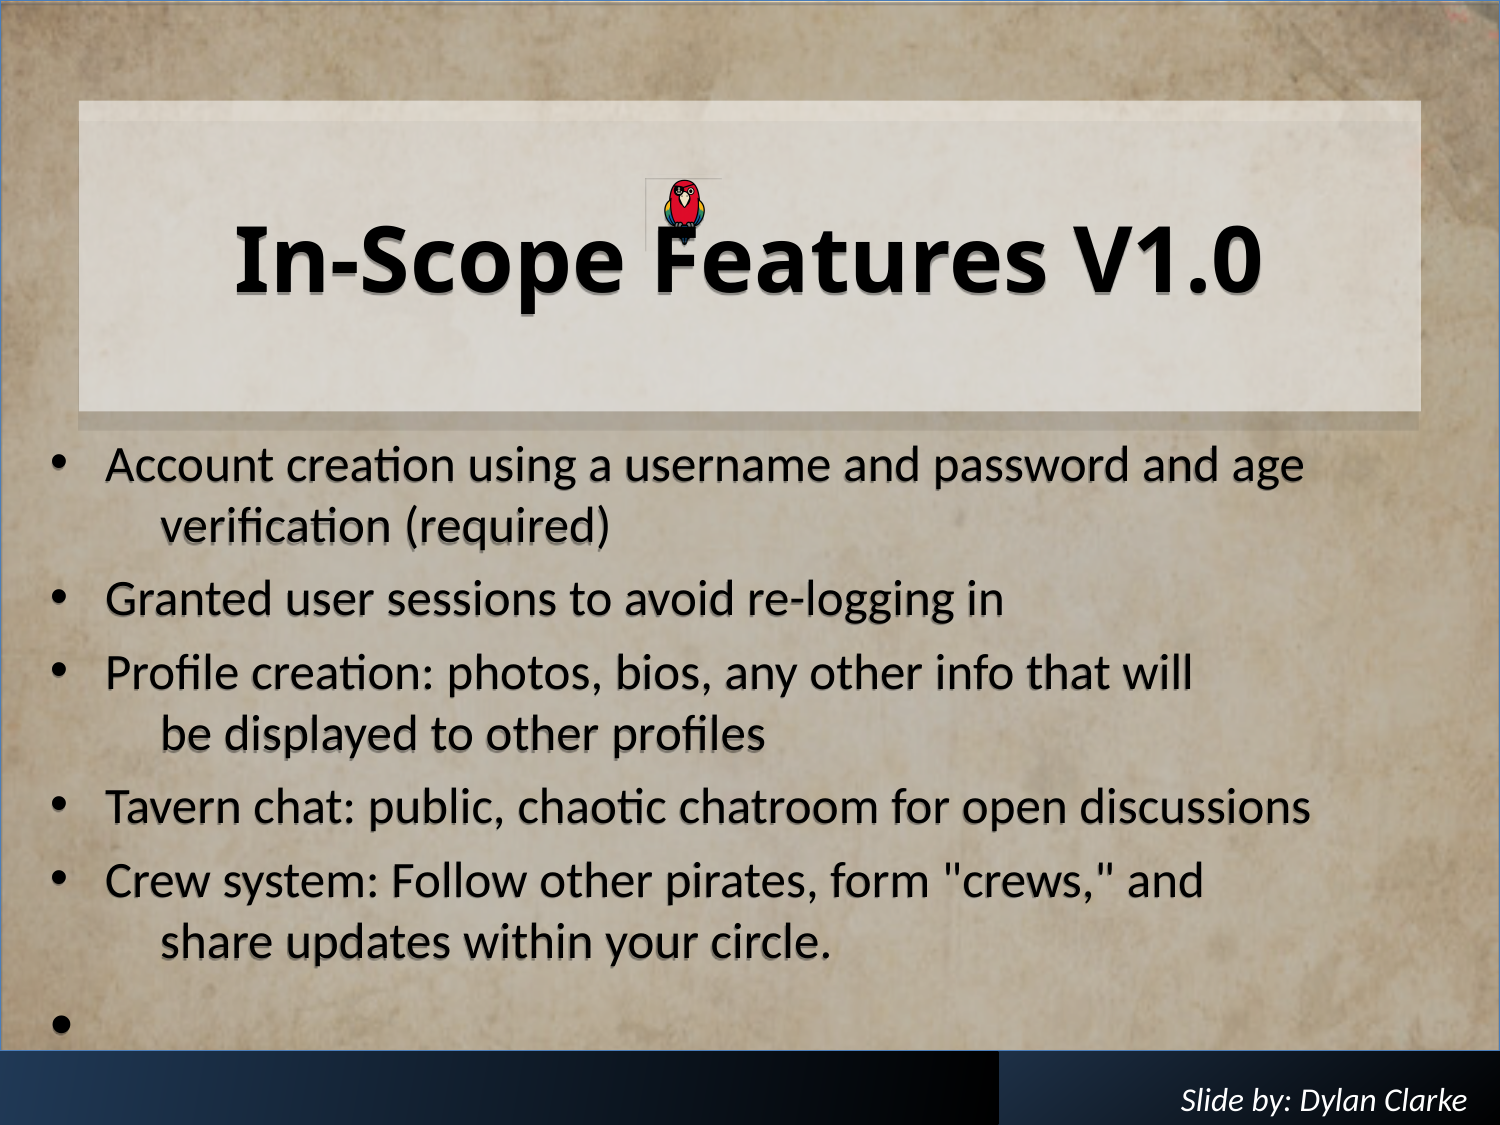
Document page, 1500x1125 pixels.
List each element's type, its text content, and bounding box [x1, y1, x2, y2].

title In-Scope Features V1.0 [98, 174, 1401, 338]
text_box [0, 0, 1499, 1050]
text_box Slide by: Dylan Clarke [1165, 1070, 1500, 1125]
text_box [0, 1051, 1500, 1125]
list Account creation using a username and password and age verification (required) Granted user sessions to avoid re-logging in Profile creation: photos, bios, any other info that will be displayed to other profiles Tavern chat: public, chaotic chatroom for open discussions Crew system: Follow other pirates, form "crews," and share updates within your circle. [34, 422, 1335, 982]
